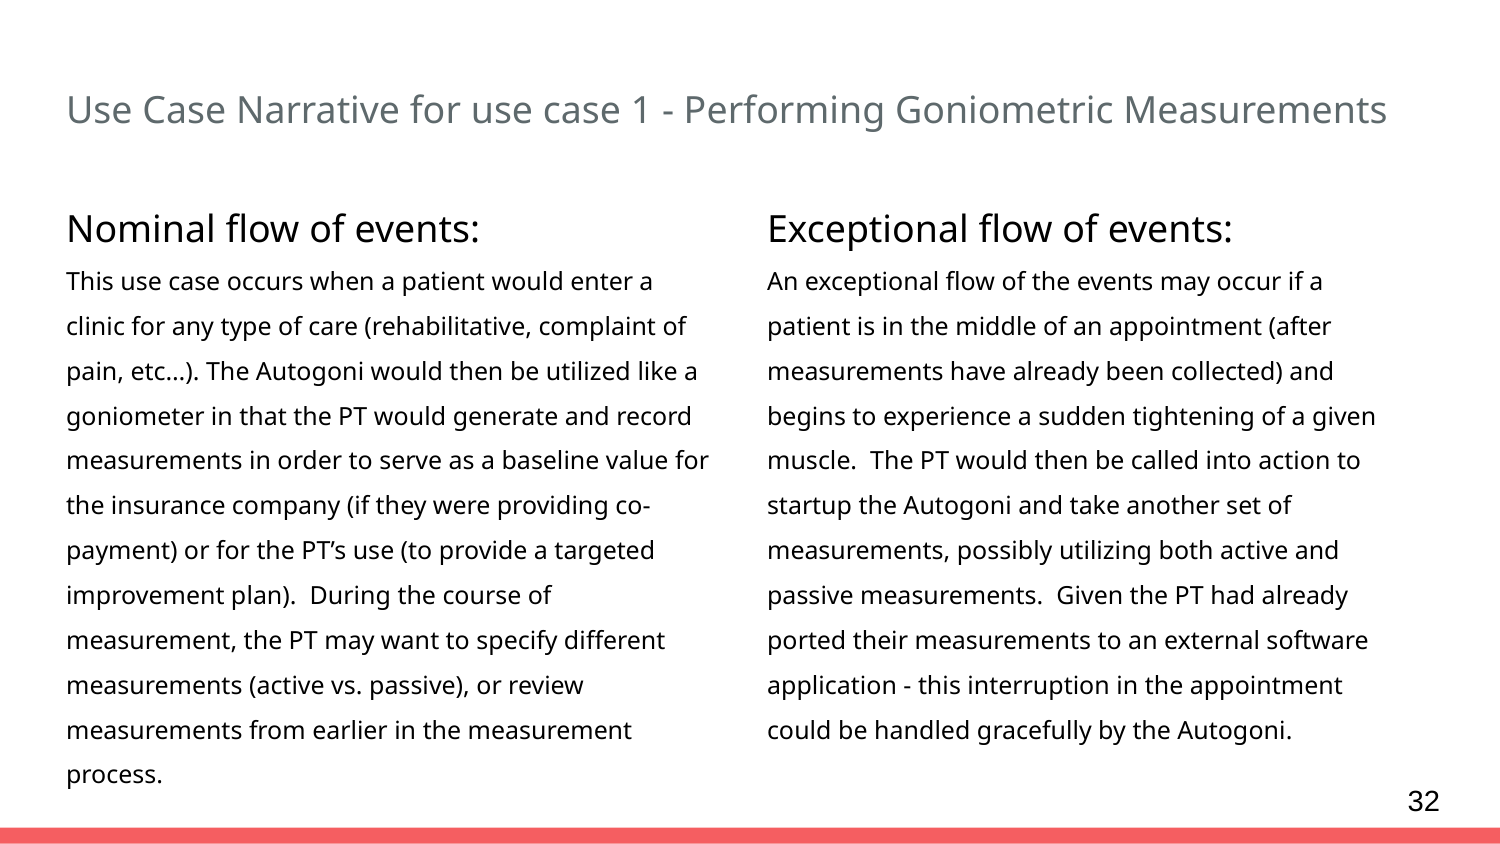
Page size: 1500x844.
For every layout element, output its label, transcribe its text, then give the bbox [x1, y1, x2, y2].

title Use Case Narrative for use case 1 - Performing Goniometric Measurements [51, 64, 1449, 167]
text_box Exceptional flow of events: An exceptional flow of the events may occur if a patient is in the middle of an appointment (after measurements have already been collected) and begins to experience a sudden tightening of a given muscle. The PT would then be called into action to startup the Autogoni and take another set of measurements, possibly utilizing both active and passive measurements. Given the PT had already ported their measurements to an external software application - this interruption in the appointment could be handled gracefully by the Autogoni. [752, 167, 1428, 728]
slide_number <number> [1392, 767, 1483, 833]
text_box Nominal flow of events: This use case occurs when a patient would enter a clinic for any type of care (rehabilitative, complaint of pain, etc…). The Autogoni would then be utilized like a goniometer in that the PT would generate and record measurements in order to serve as a baseline value for the insurance company (if they were providing co-payment) or for the PT’s use (to provide a targeted improvement plan). During the course of measurement, the PT may want to specify different measurements (active vs. passive), or review measurements from earlier in the measurement process. [51, 167, 727, 728]
